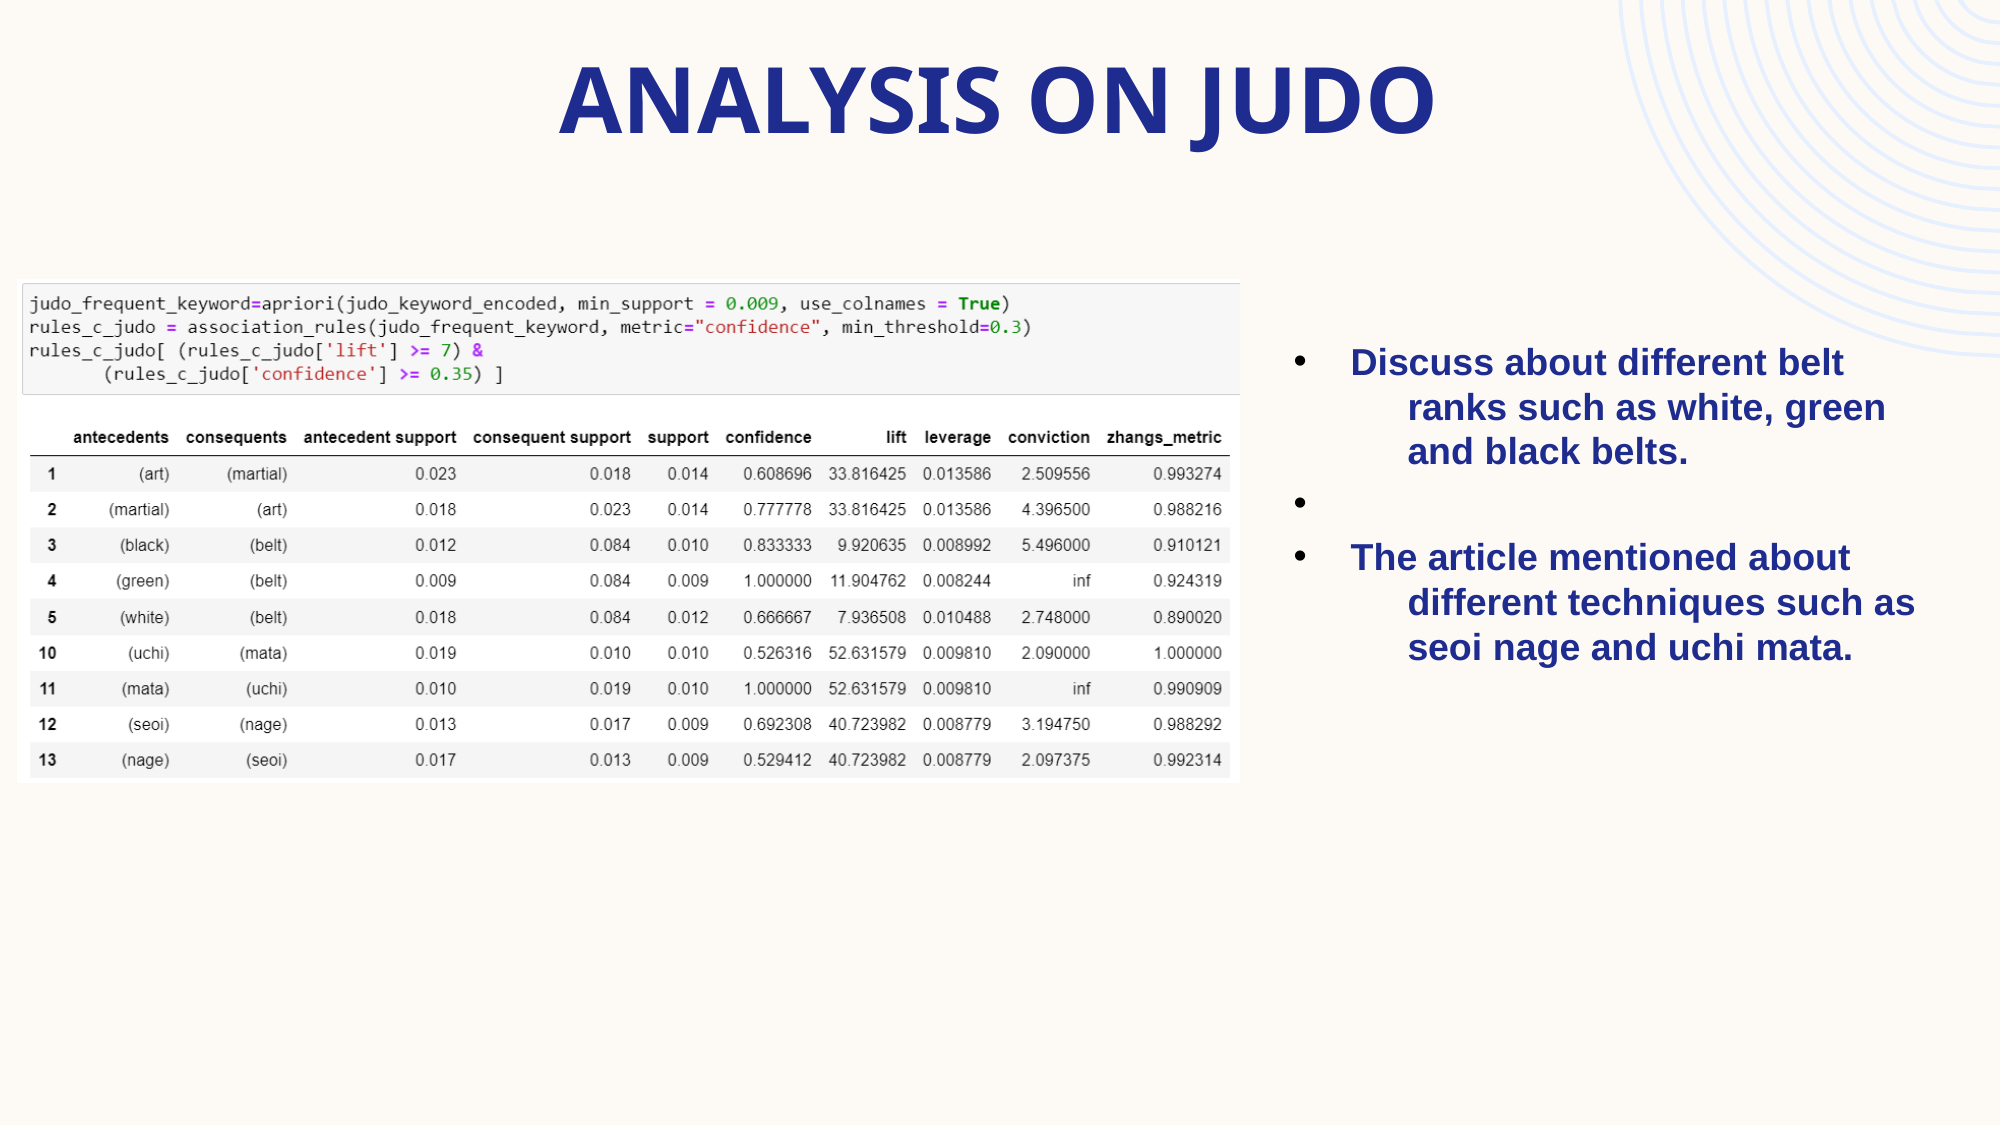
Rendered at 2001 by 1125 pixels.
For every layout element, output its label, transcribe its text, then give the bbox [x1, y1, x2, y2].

list Discuss about different belt ranks such as white, green and black belts. The article mentioned about different techniques such as seoi nage and uchi mata. [1278, 330, 1940, 1091]
picture [17, 279, 1240, 783]
title Analysis on Judo [123, 34, 1875, 161]
